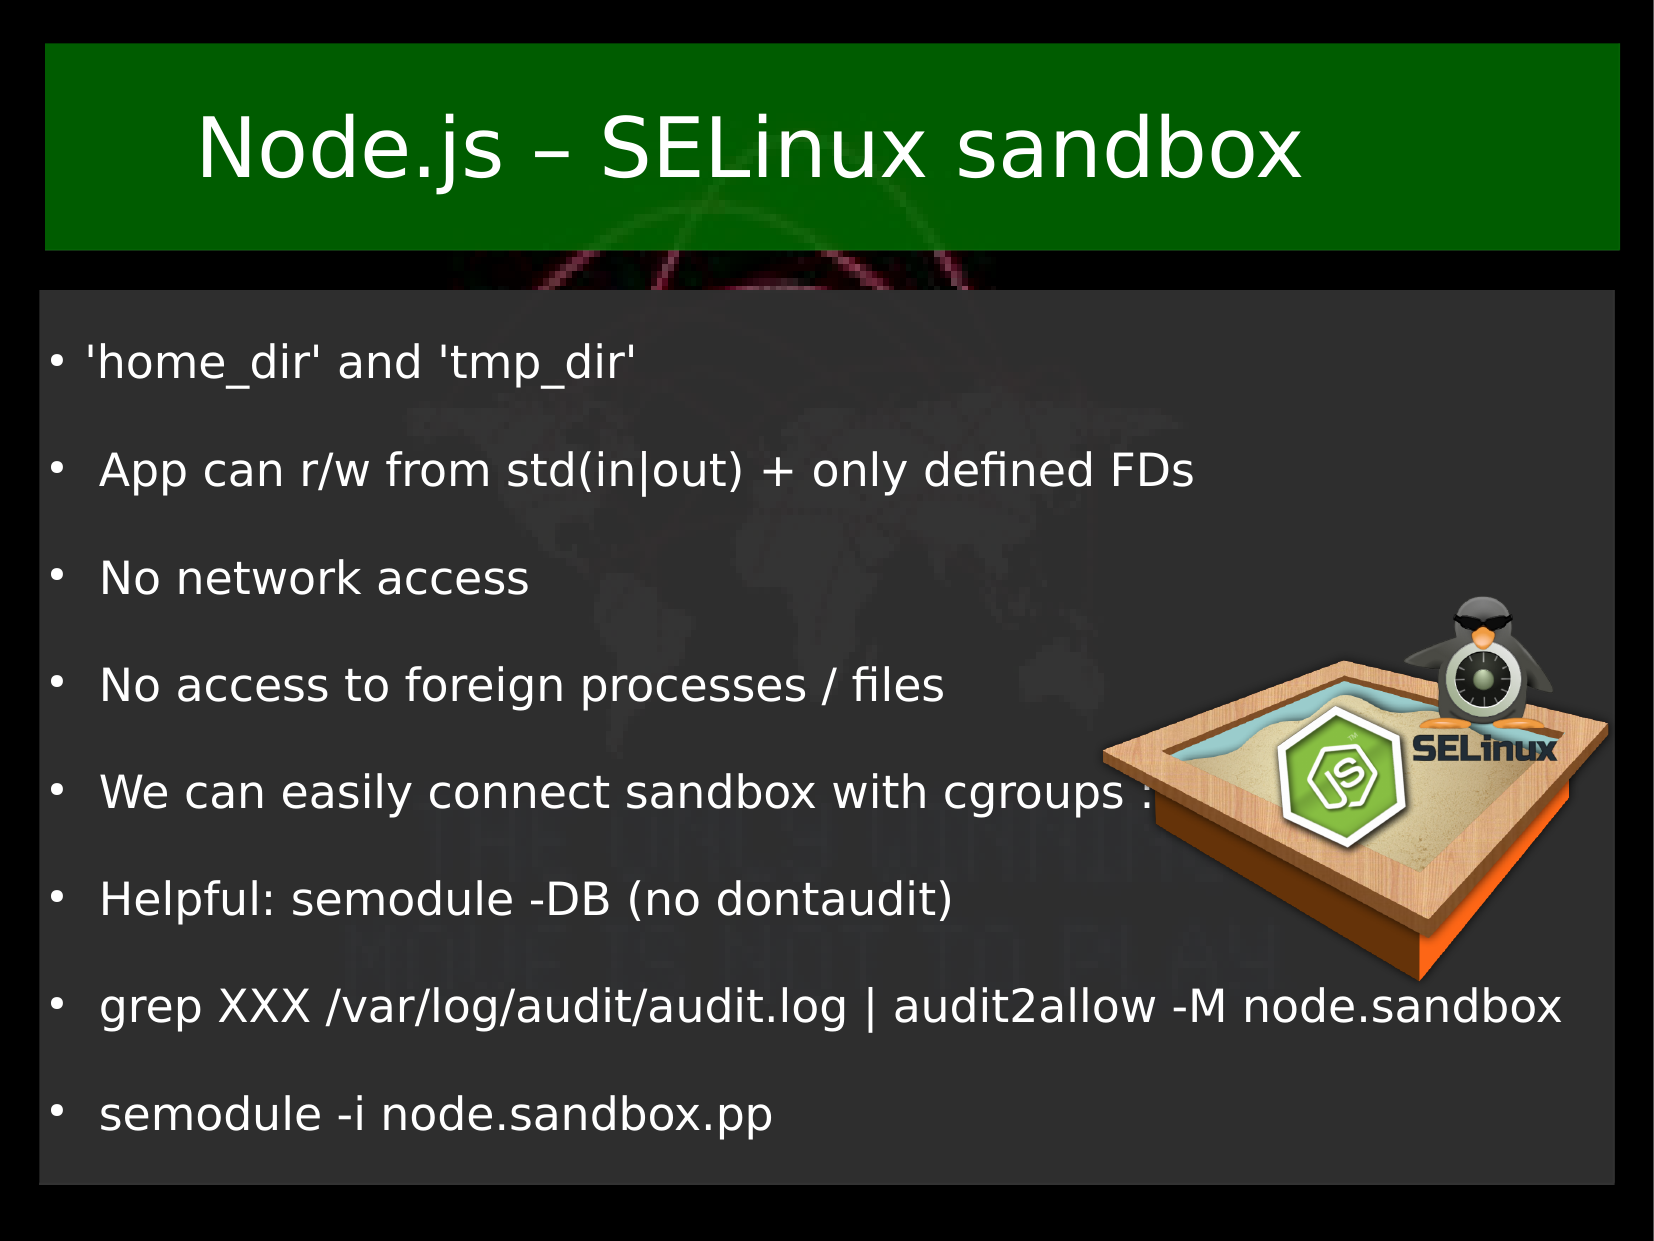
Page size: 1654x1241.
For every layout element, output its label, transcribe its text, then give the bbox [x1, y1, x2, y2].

text_box 'home_dir' and 'tmp_dir' App can r/w from std(in|out) + only defined FDs No network access No access to foreign processes / files We can easily connect sandbox with cgroups :) Helpful: semodule -DB (no dontaudit) grep XXX /var/log/audit/audit.log | audit2allow -M node.sandbox semodule -i node.sandbox.pp [39, 290, 1615, 1185]
title Node.js – SELinux sandbox [45, 43, 1621, 251]
picture [0, 0, 1654, 1241]
